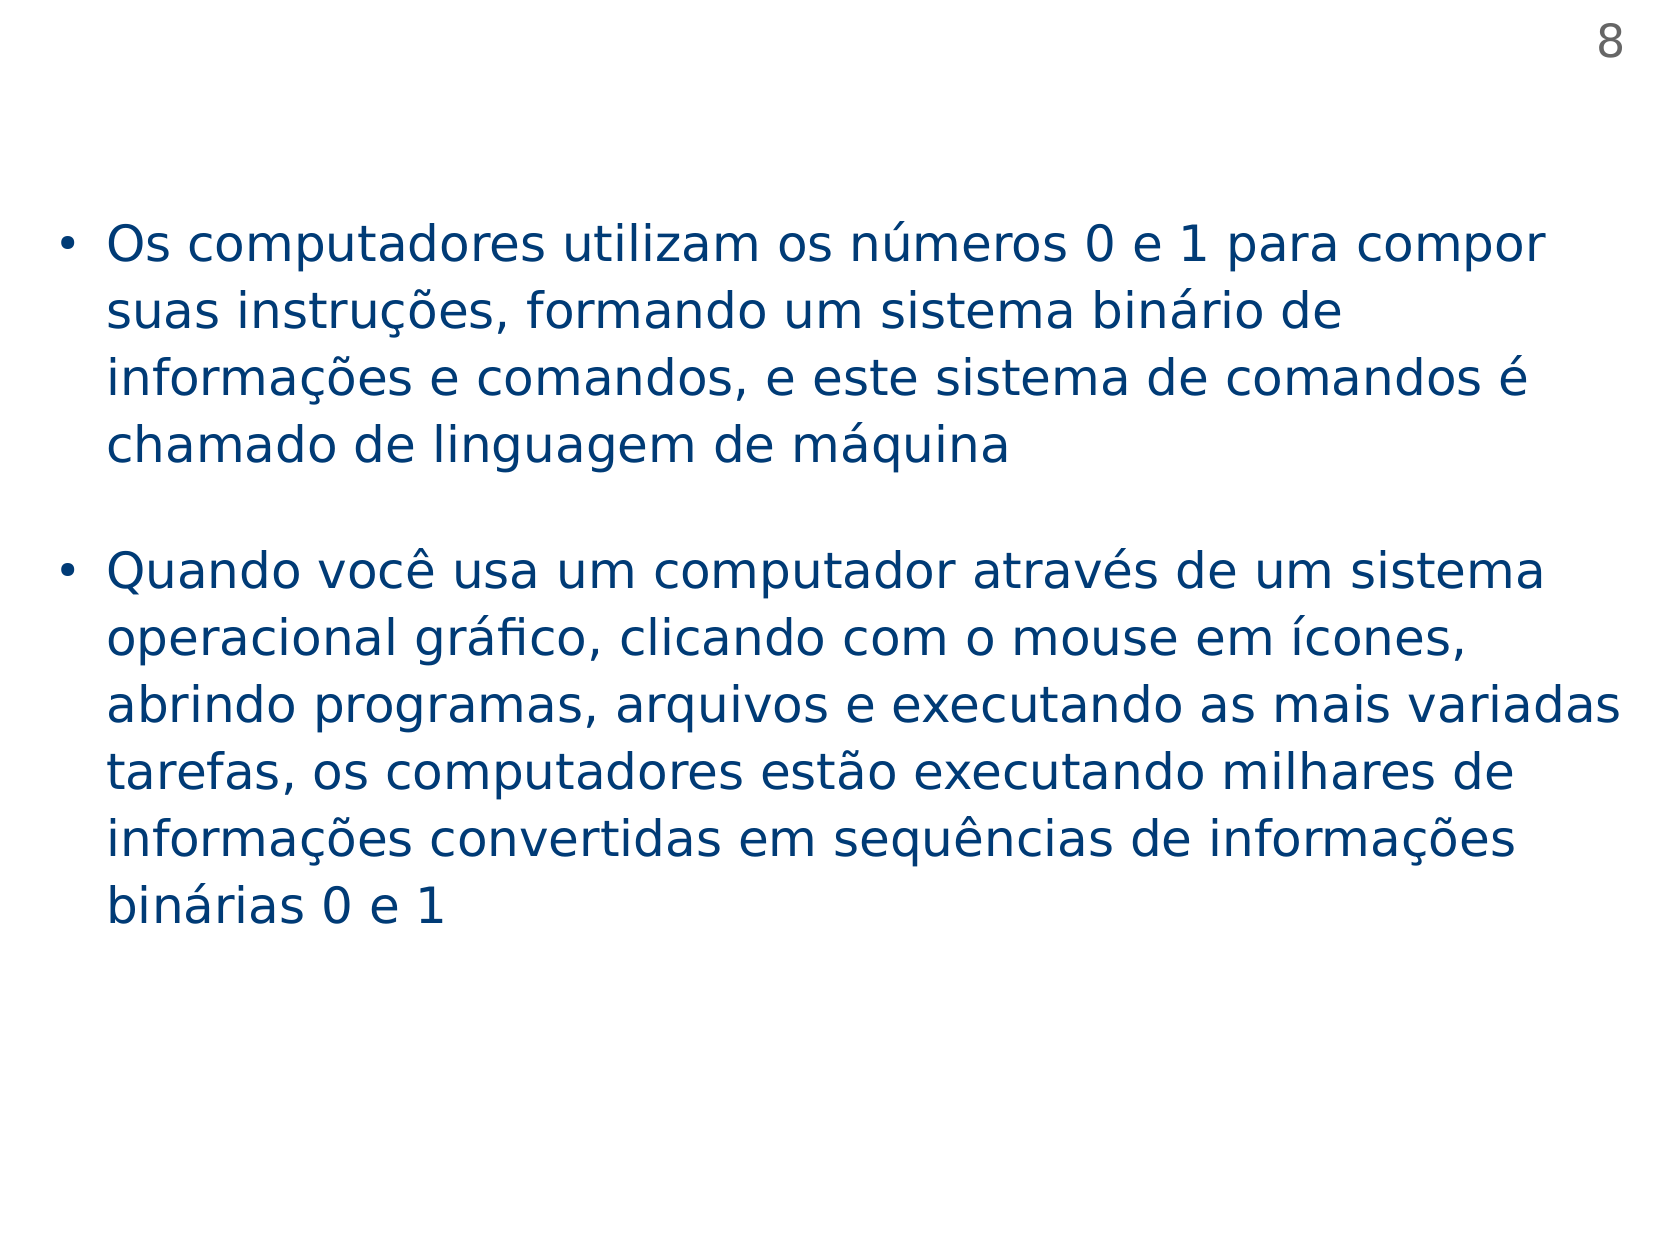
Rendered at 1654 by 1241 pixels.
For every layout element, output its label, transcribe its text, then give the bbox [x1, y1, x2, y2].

list Os computadores utilizam os números 0 e 1 para compor suas instruções, formando um sistema binário de informações e comandos, e este sistema de comandos é chamado de linguagem de máquina Quando você usa um computador através de um sistema operacional gráfico, clicando com o mouse em ícones, abrindo programas, arquivos e executando as mais variadas tarefas, os computadores estão executando milhares de informações convertidas em sequências de informações binárias 0 e 1 [59, 206, 1625, 1211]
